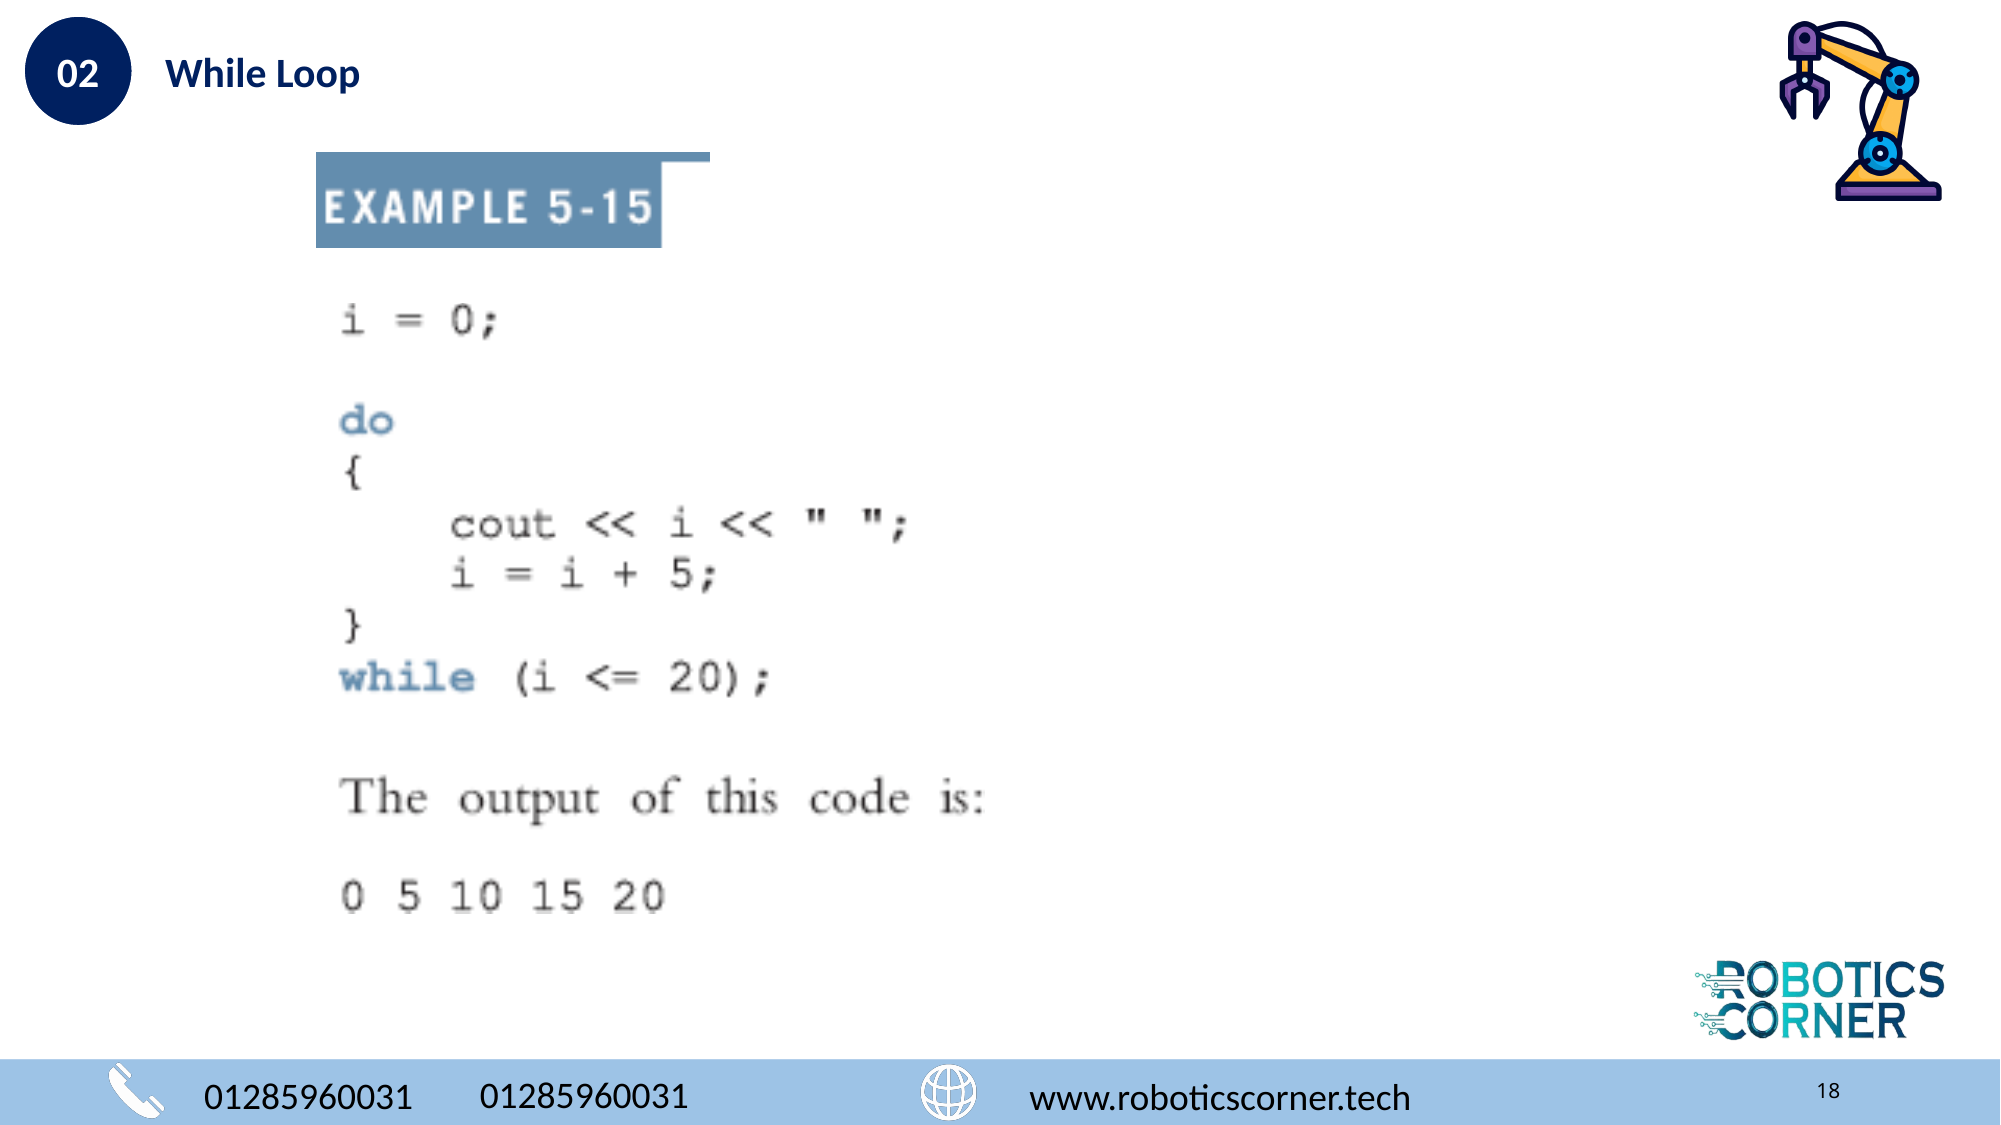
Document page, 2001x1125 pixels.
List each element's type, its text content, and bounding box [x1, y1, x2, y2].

text_box 02 [22, 14, 134, 128]
picture [103, 1057, 170, 1124]
text_box While Loop [150, 38, 622, 103]
text_box <number> [1810, 765, 1846, 1125]
text_box www.roboticscorner.tech [1014, 1065, 1531, 1125]
picture [316, 152, 710, 248]
picture [915, 1059, 981, 1125]
text_box [981, 1059, 1810, 1125]
text_box 01285960031 [465, 1063, 811, 1124]
picture [1771, 21, 1950, 201]
text_box 01285960031 [189, 1064, 495, 1125]
picture [337, 303, 985, 914]
picture [1680, 859, 1810, 1059]
picture [1846, 859, 1953, 1059]
text_box [0, 1059, 915, 1125]
text_box [1846, 1059, 2000, 1125]
